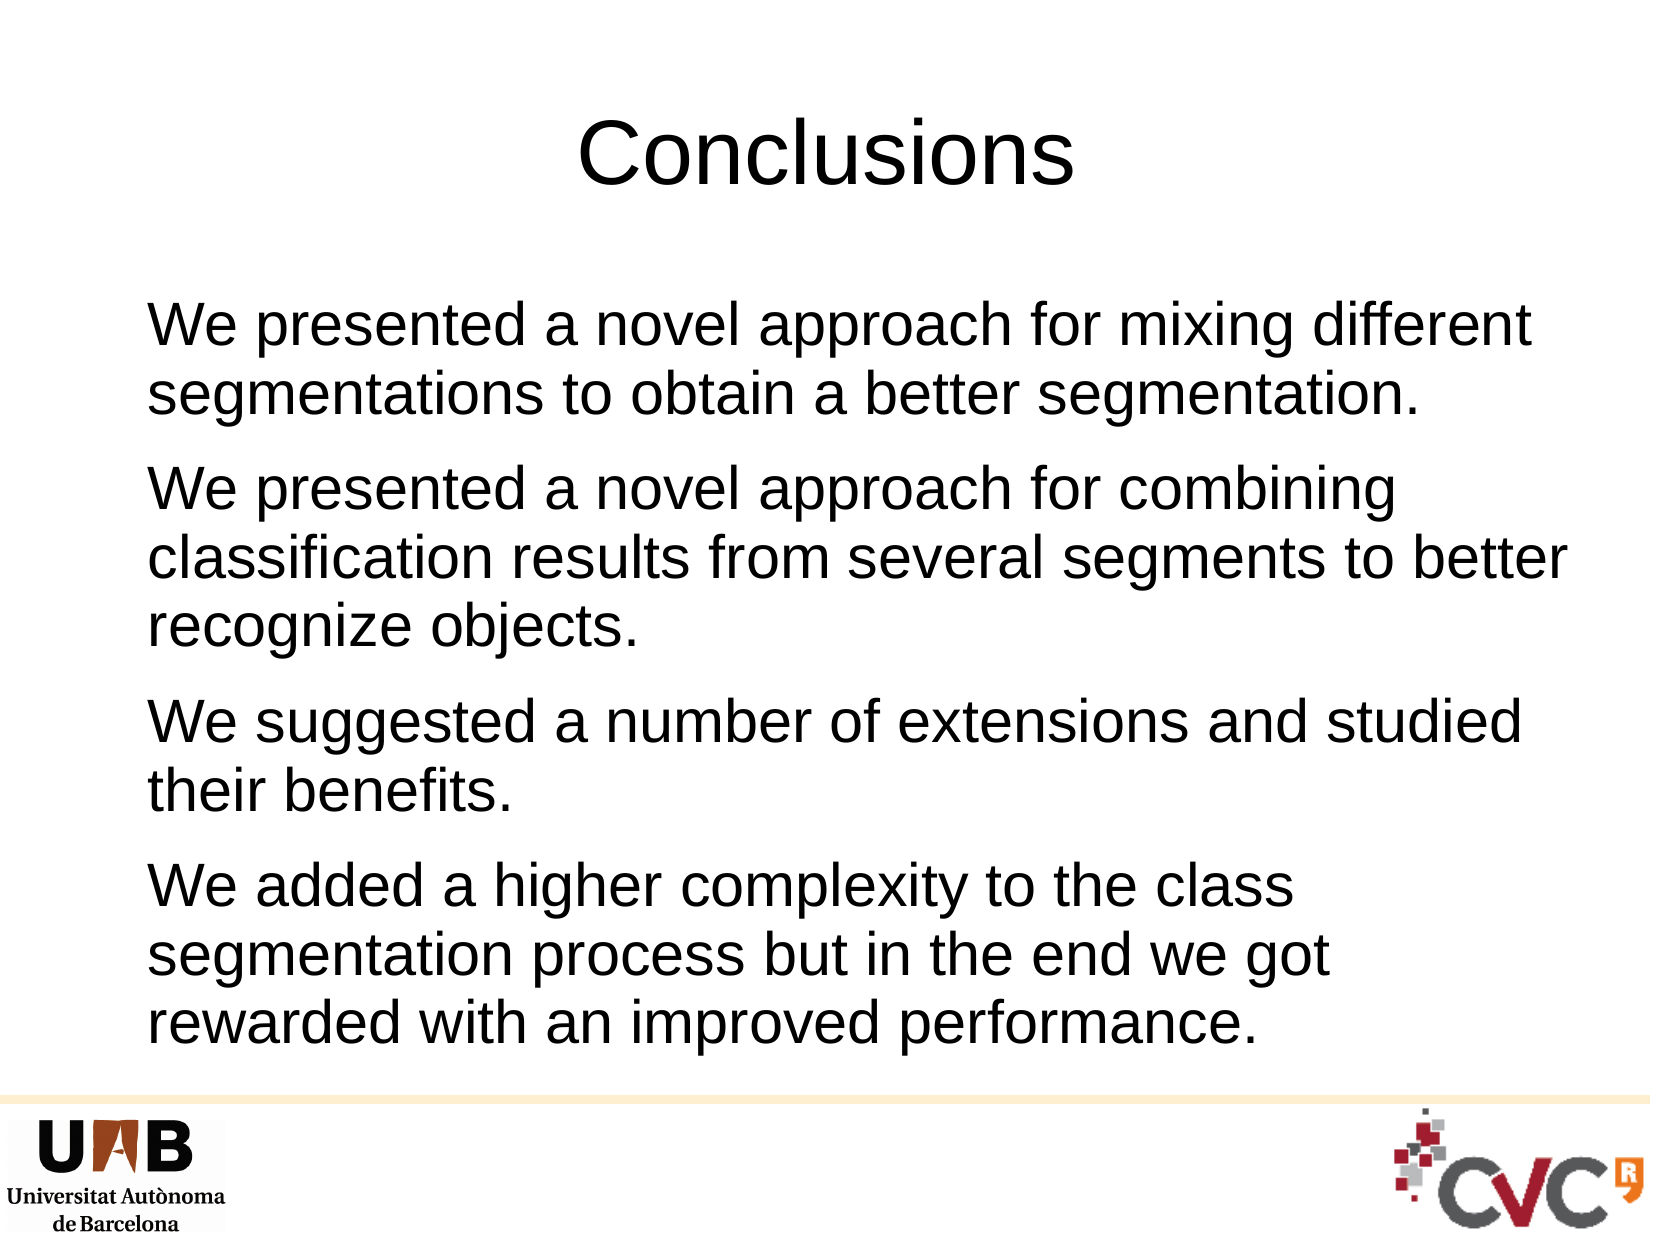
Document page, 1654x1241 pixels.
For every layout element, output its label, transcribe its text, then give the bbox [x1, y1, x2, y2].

picture [7, 1119, 226, 1232]
title Conclusions [82, 56, 1571, 250]
picture [1393, 1107, 1650, 1235]
list We presented a novel approach for mixing different segmentations to obtain a better segmentation. We presented a novel approach for combining classification results from several segments to better recognize objects. We suggested a number of extensions and studied their benefits. We added a higher complexity to the class segmentation process but in the end we got rewarded with an improved performance. [82, 290, 1571, 1109]
